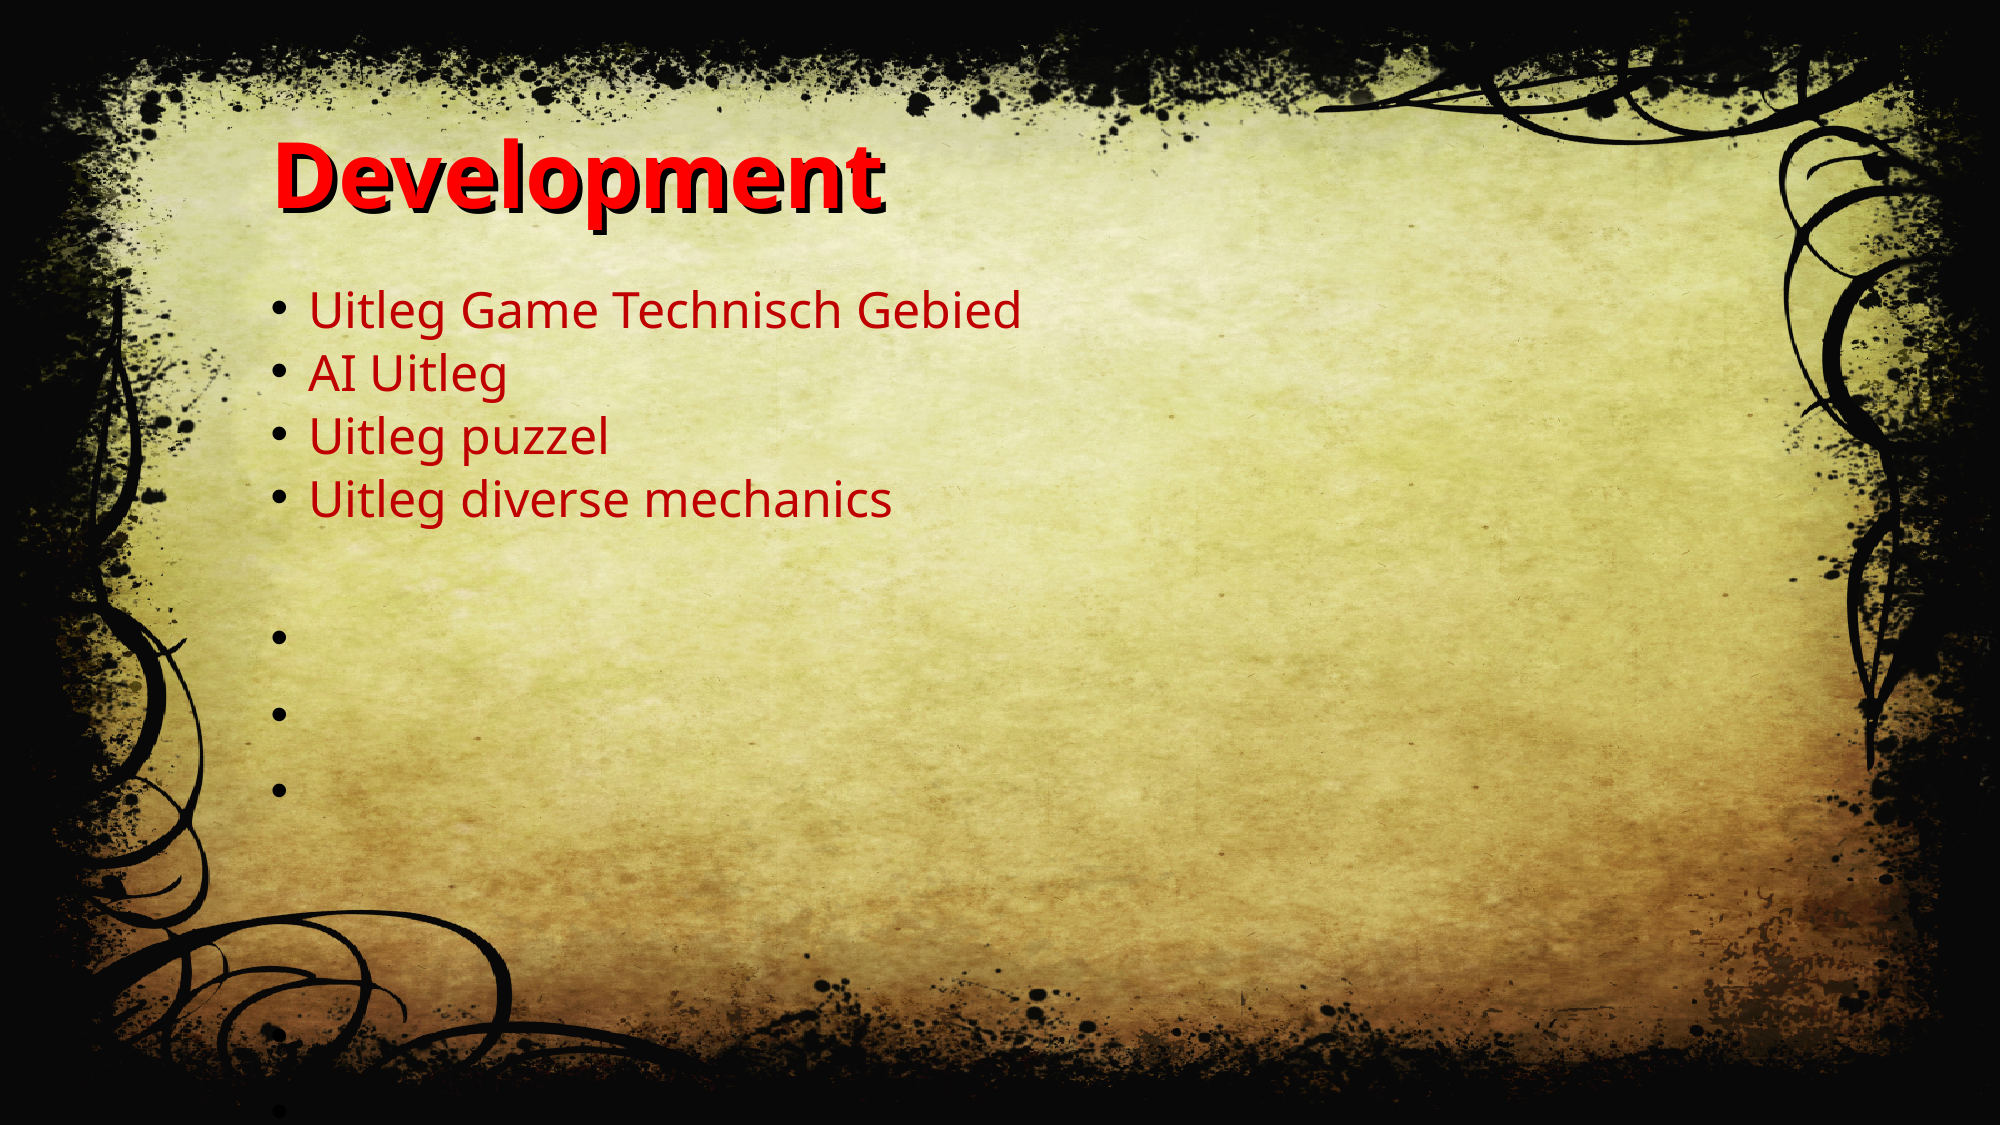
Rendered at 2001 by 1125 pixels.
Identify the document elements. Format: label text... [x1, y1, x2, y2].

title Development [255, 70, 1981, 288]
list Uitleg Game Technisch Gebied AI Uitleg Uitleg puzzel Uitleg diverse mechanics [255, 288, 1981, 1002]
